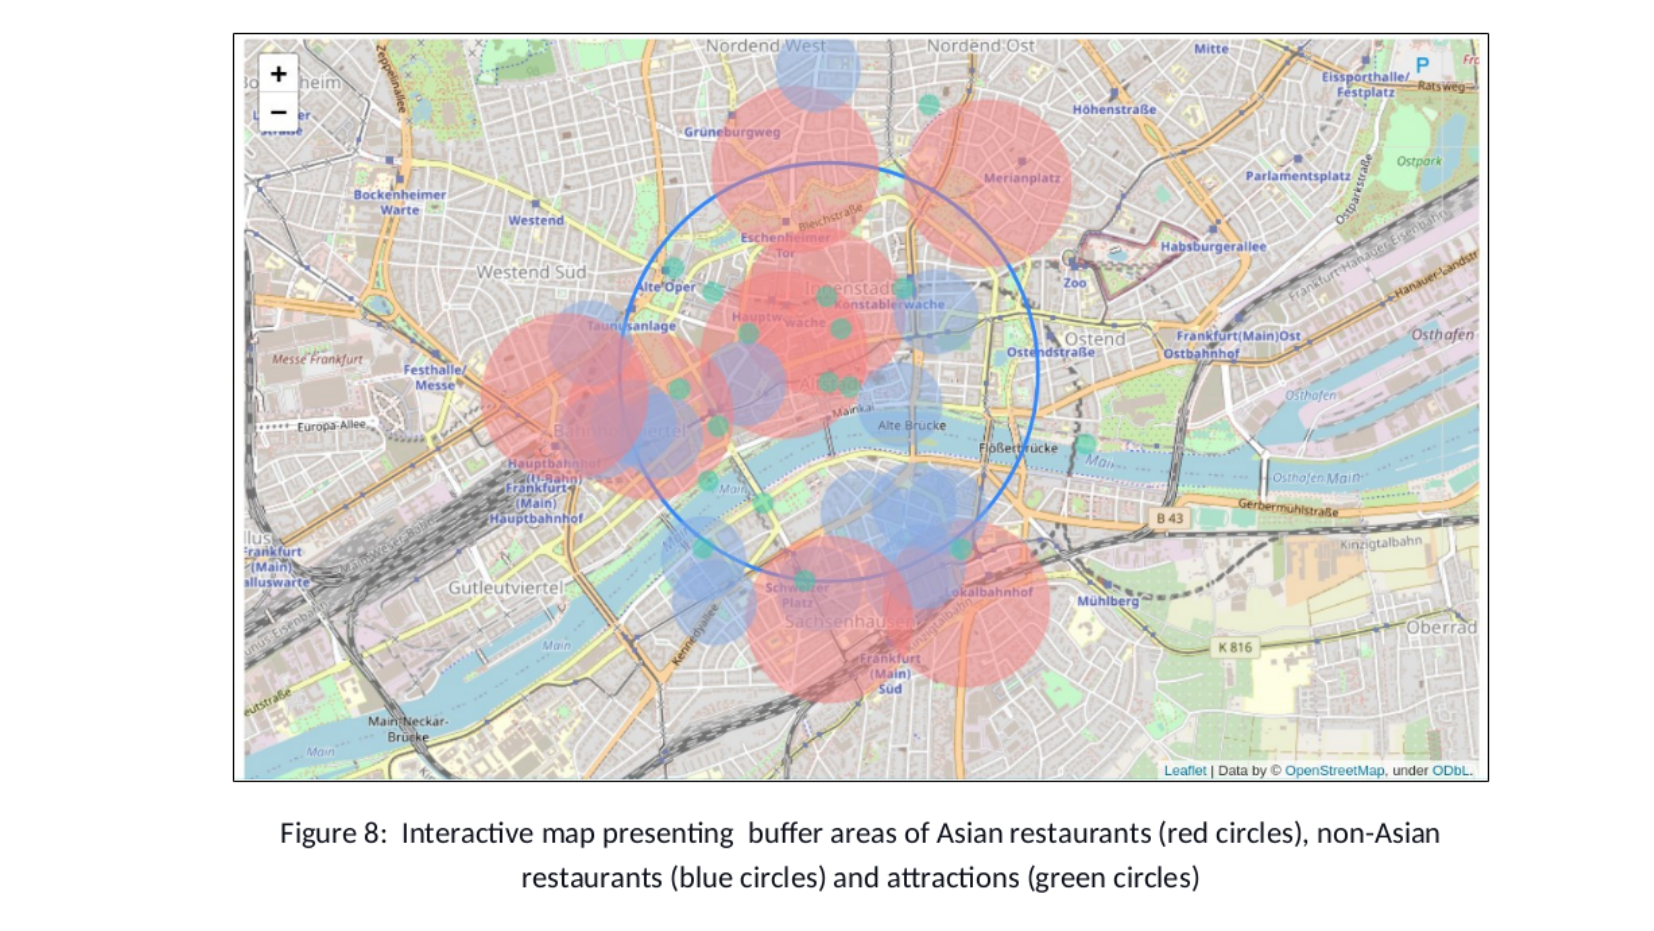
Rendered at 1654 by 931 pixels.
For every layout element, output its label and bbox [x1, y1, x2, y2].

picture [229, 29, 1492, 901]
